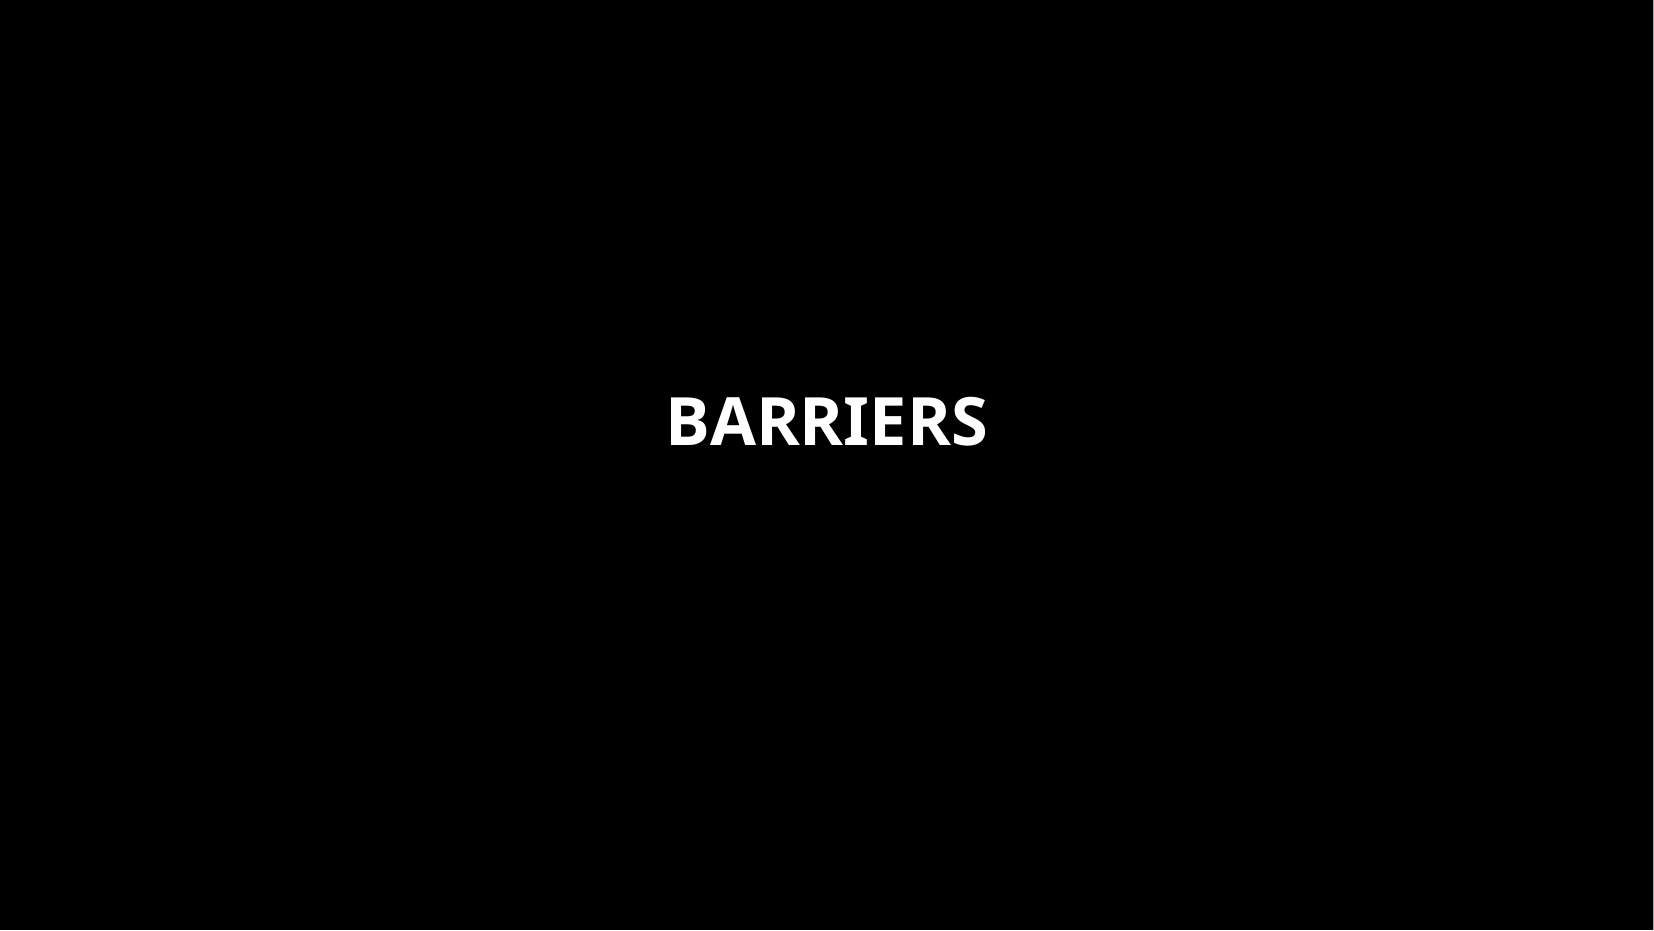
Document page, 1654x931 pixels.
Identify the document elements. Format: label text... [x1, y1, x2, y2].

subtitle BARRIERS [82, 105, 1571, 825]
